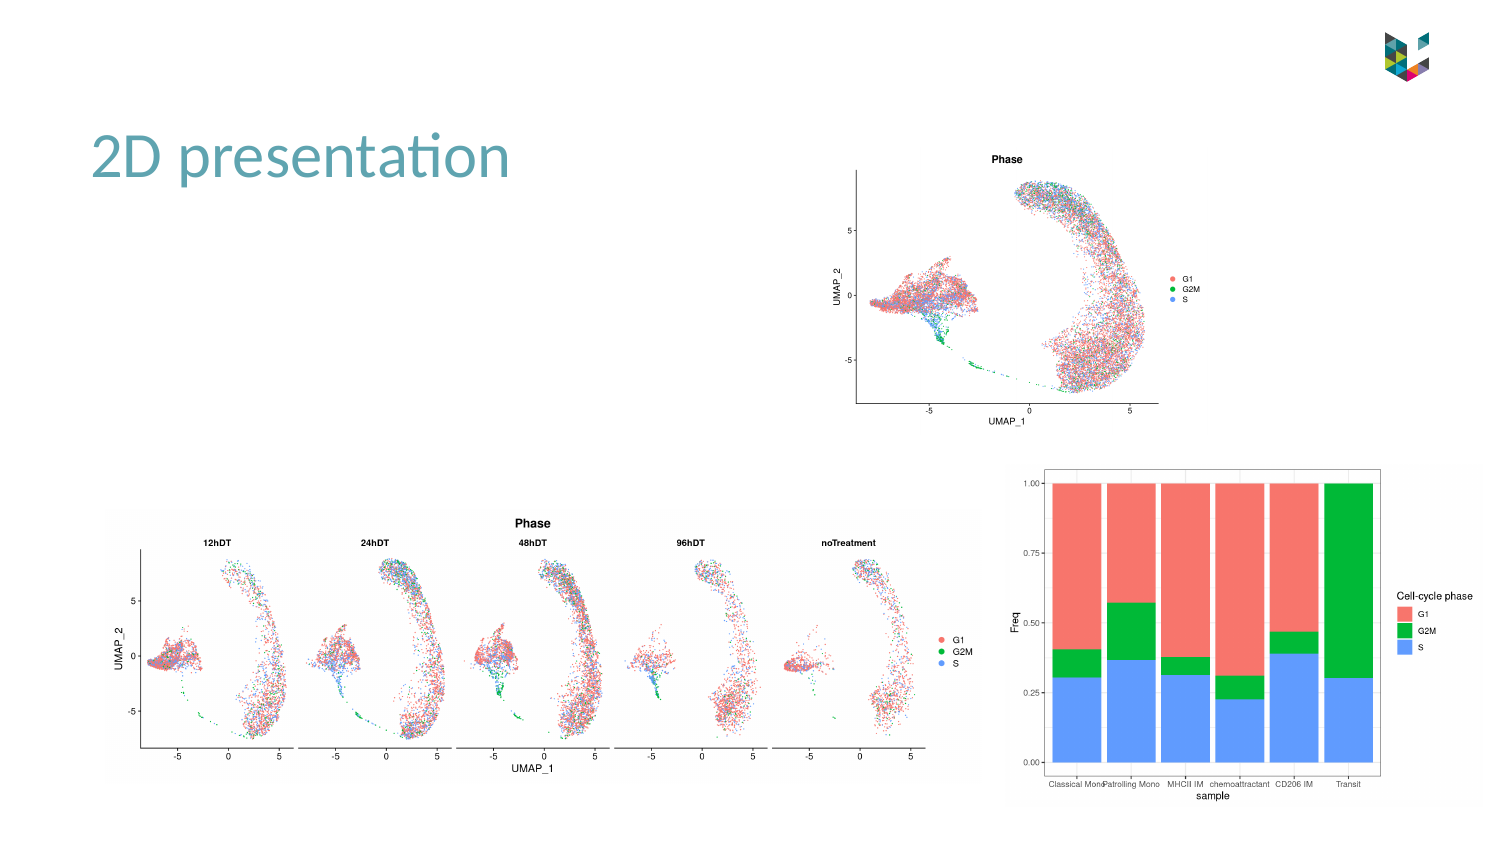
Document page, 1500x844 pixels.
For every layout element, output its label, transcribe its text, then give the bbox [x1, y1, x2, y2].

title 2D presentation [75, 105, 736, 199]
picture [1005, 464, 1483, 807]
picture [105, 509, 982, 784]
picture [1385, 32, 1429, 82]
picture [825, 147, 1208, 436]
